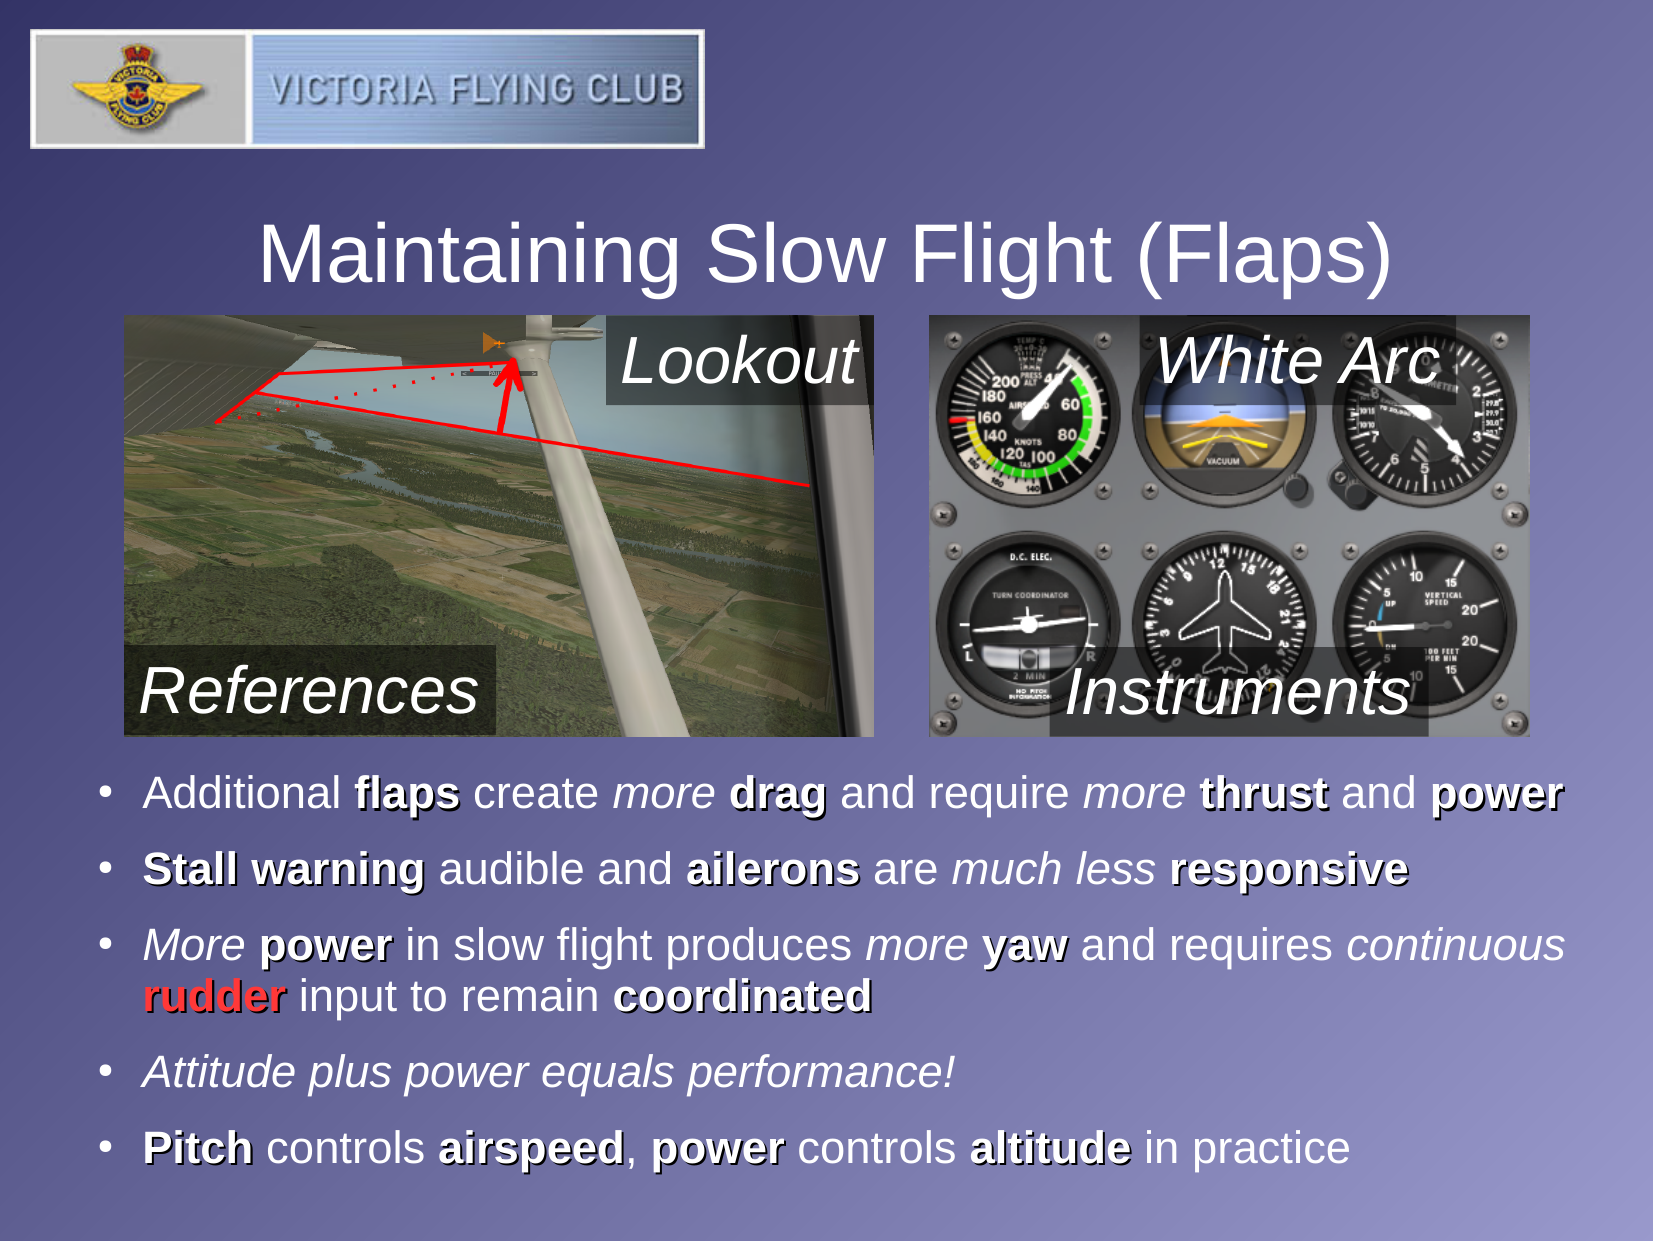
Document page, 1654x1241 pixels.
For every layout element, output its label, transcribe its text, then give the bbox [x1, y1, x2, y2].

picture [30, 29, 705, 149]
list Additional flaps create more drag and require more thrust and power Stall warning audible and ailerons are much less responsive More power in slow flight produces more yaw and requires continuous rudder input to remain coordinated Attitude plus power equals performance! Pitch controls airspeed, power controls altitude in practice [82, 767, 1571, 1218]
picture [124, 315, 874, 737]
picture [929, 315, 1530, 737]
title Maintaining Slow Flight (Flaps) [82, 150, 1571, 358]
text_box Instruments [1049, 647, 1429, 737]
text_box White Arc [1139, 315, 1457, 406]
text_box References [124, 645, 497, 735]
text_box Lookout [606, 315, 874, 406]
